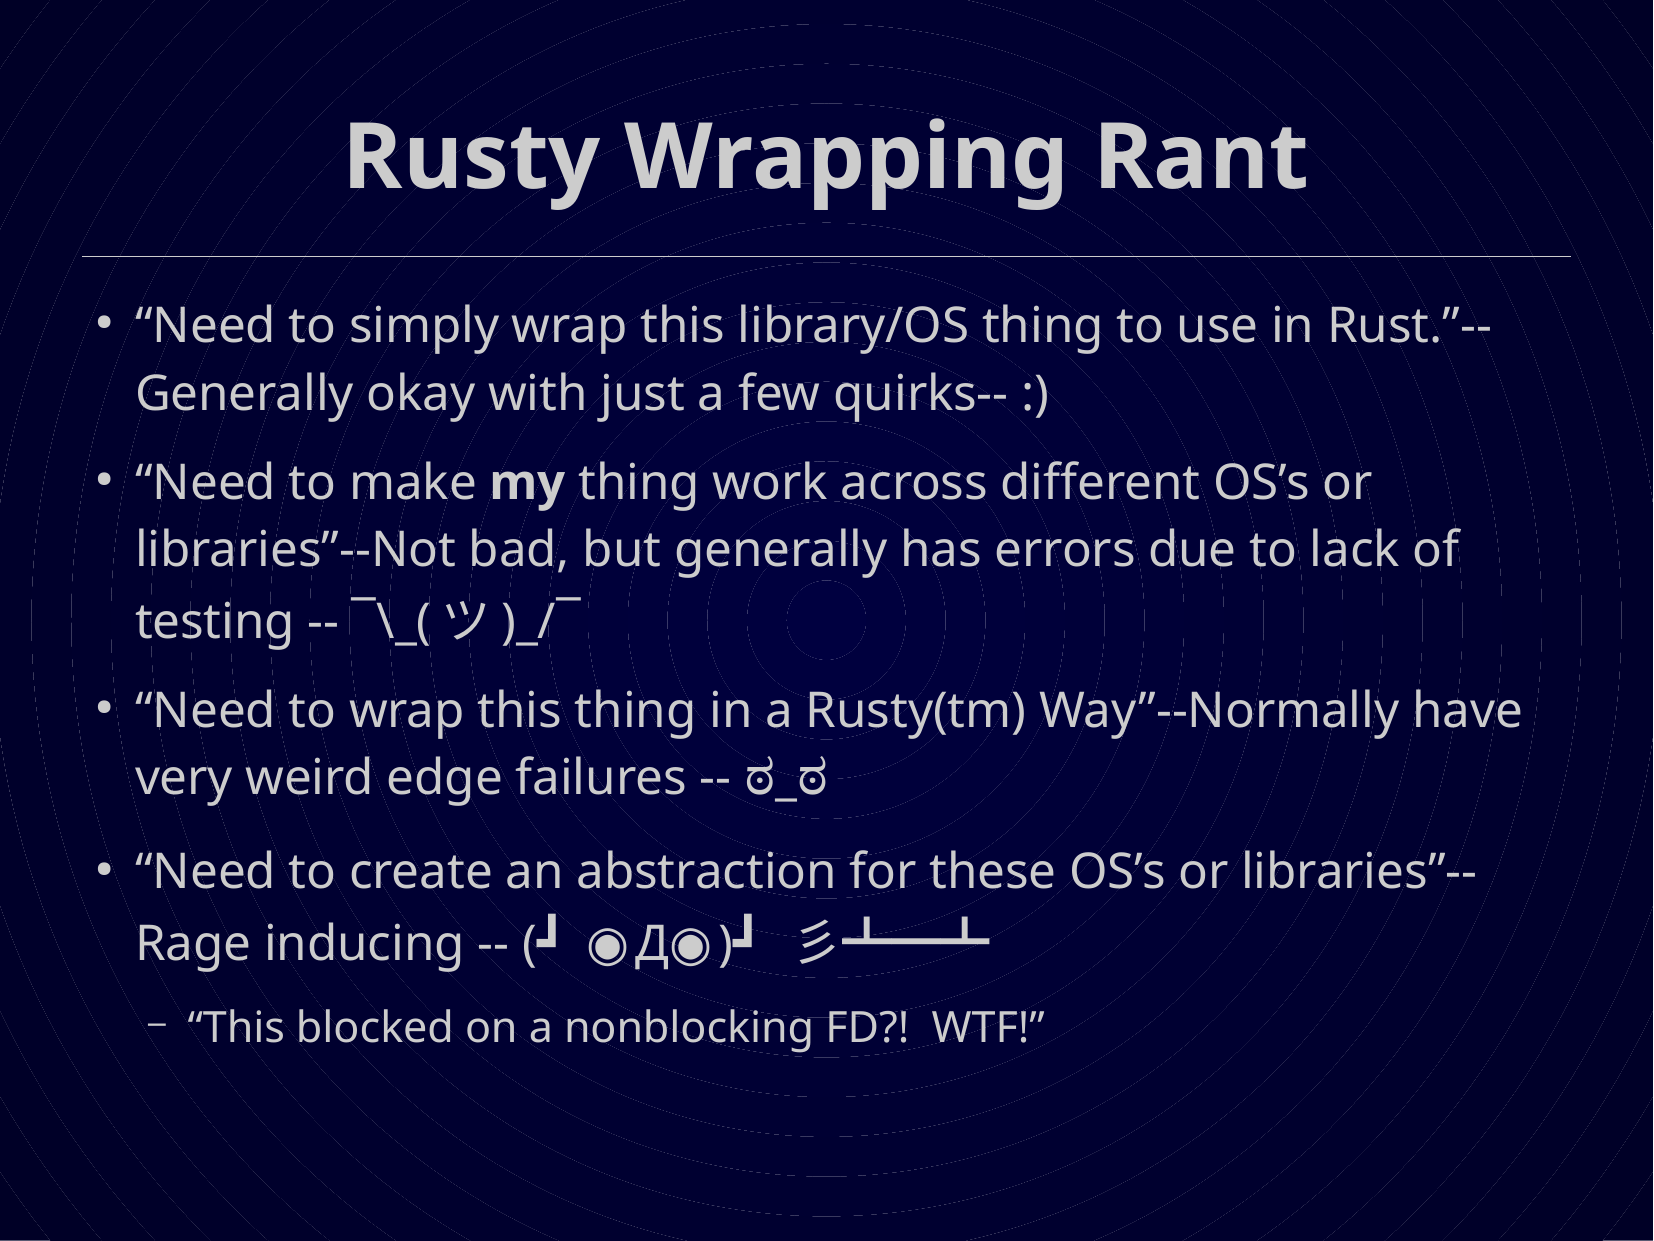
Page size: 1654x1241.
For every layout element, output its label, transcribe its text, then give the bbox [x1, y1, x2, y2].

list “Need to simply wrap this library/OS thing to use in Rust.”--Generally okay with just a few quirks-- :) “Need to make my thing work across different OS’s or libraries”--Not bad, but generally has errors due to lack of testing -- ¯\_(ツ)_/¯ “Need to wrap this thing in a Rusty(tm) Way”--Normally have very weird edge failures -- ಠ_ಠ “Need to create an abstraction for these OS’s or libraries”-- Rage inducing -- (┛◉Д◉)┛彡┻━┻ “This blocked on a nonblocking FD?! WTF!” [82, 290, 1571, 1063]
title Rusty Wrapping Rant [82, 49, 1571, 257]
